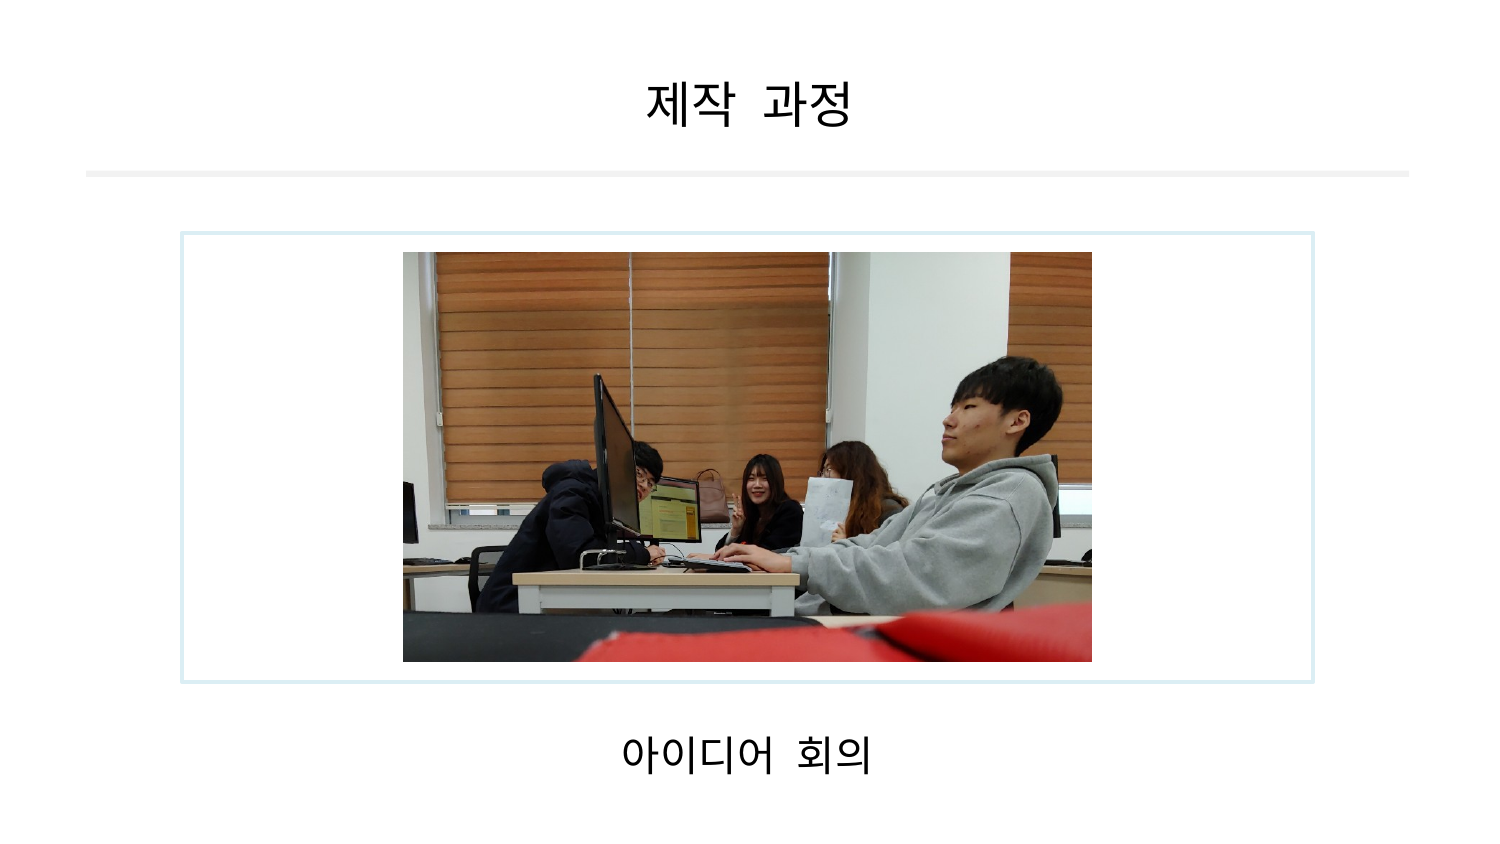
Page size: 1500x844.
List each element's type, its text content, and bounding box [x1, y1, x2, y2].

picture [403, 252, 1092, 662]
title 제작 과정 [75, 33, 1425, 174]
text_box 아이디어 회의 [416, 722, 1079, 788]
